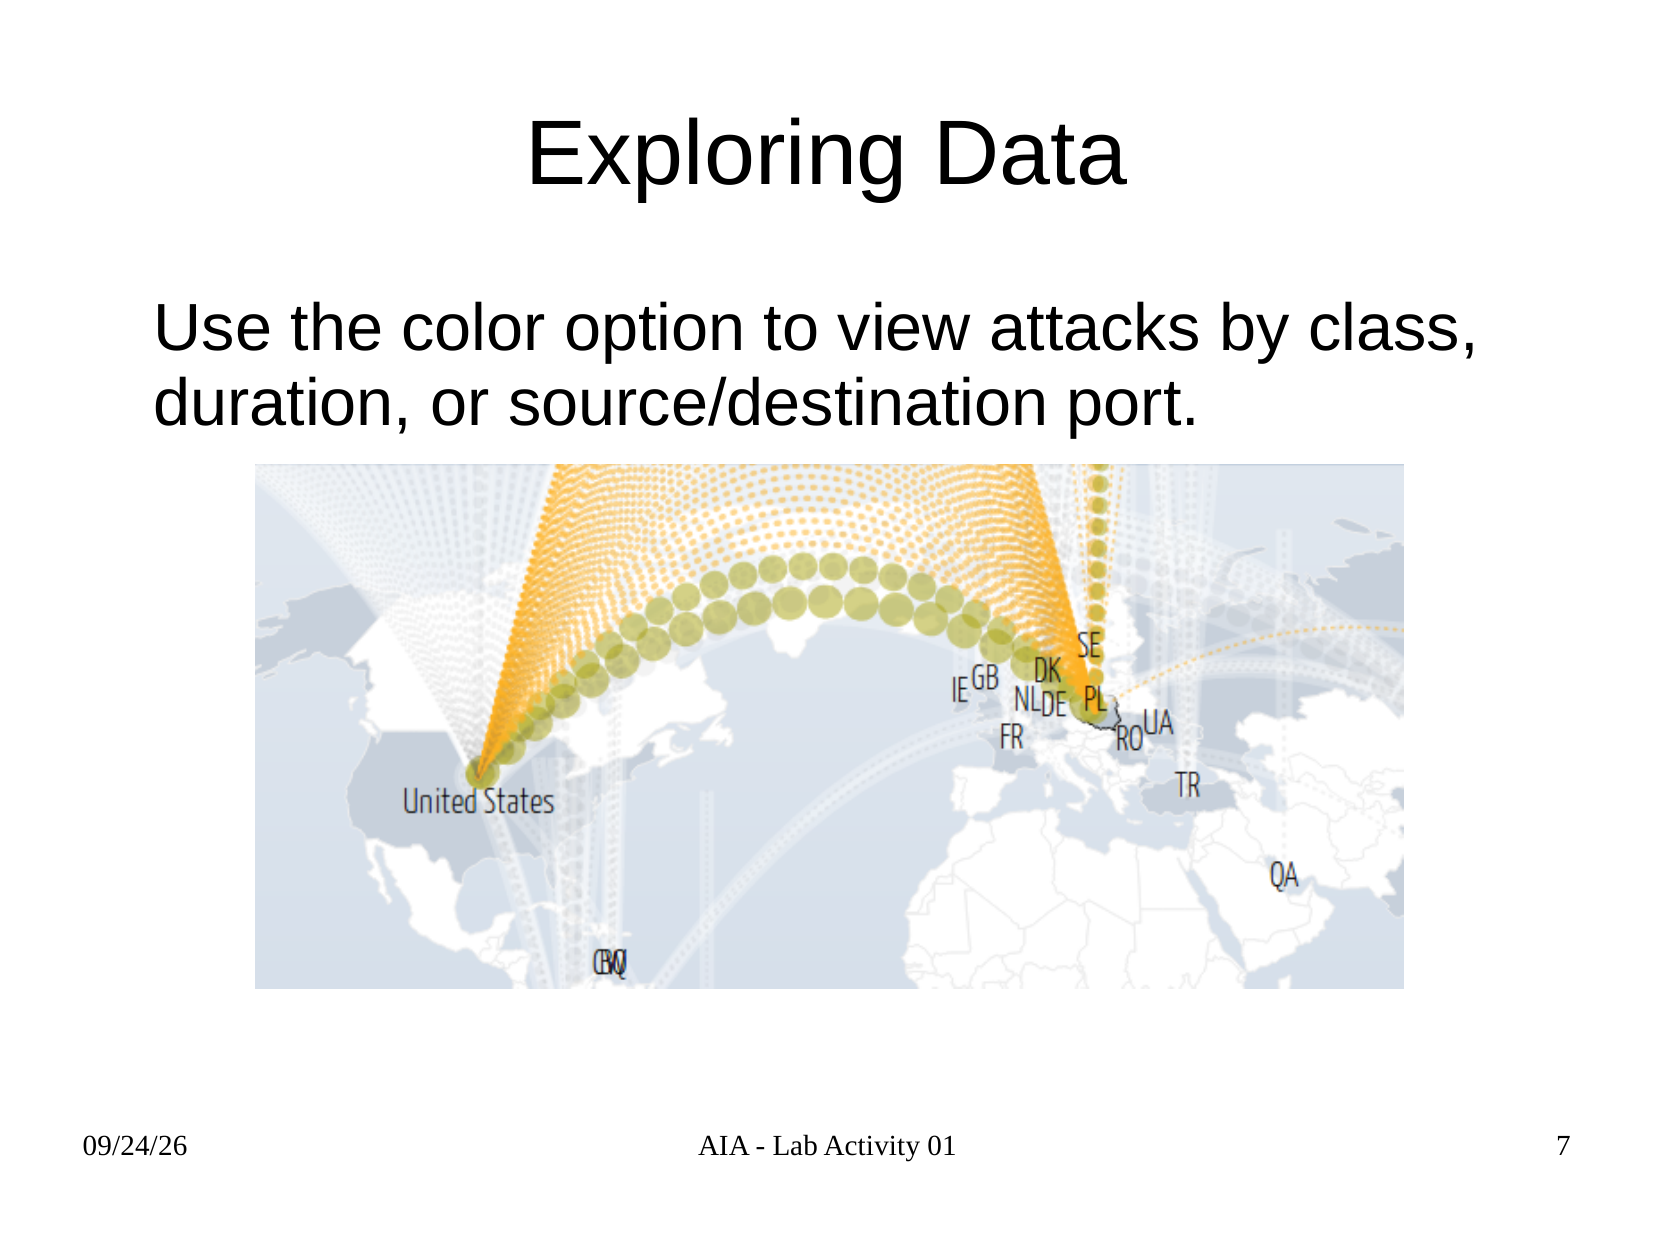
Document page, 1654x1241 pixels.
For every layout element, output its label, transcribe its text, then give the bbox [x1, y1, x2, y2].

title Exploring Data [82, 49, 1571, 257]
list Use the color option to view attacks by class, duration, or source/destination port. [82, 290, 1571, 1010]
picture [255, 464, 1404, 989]
